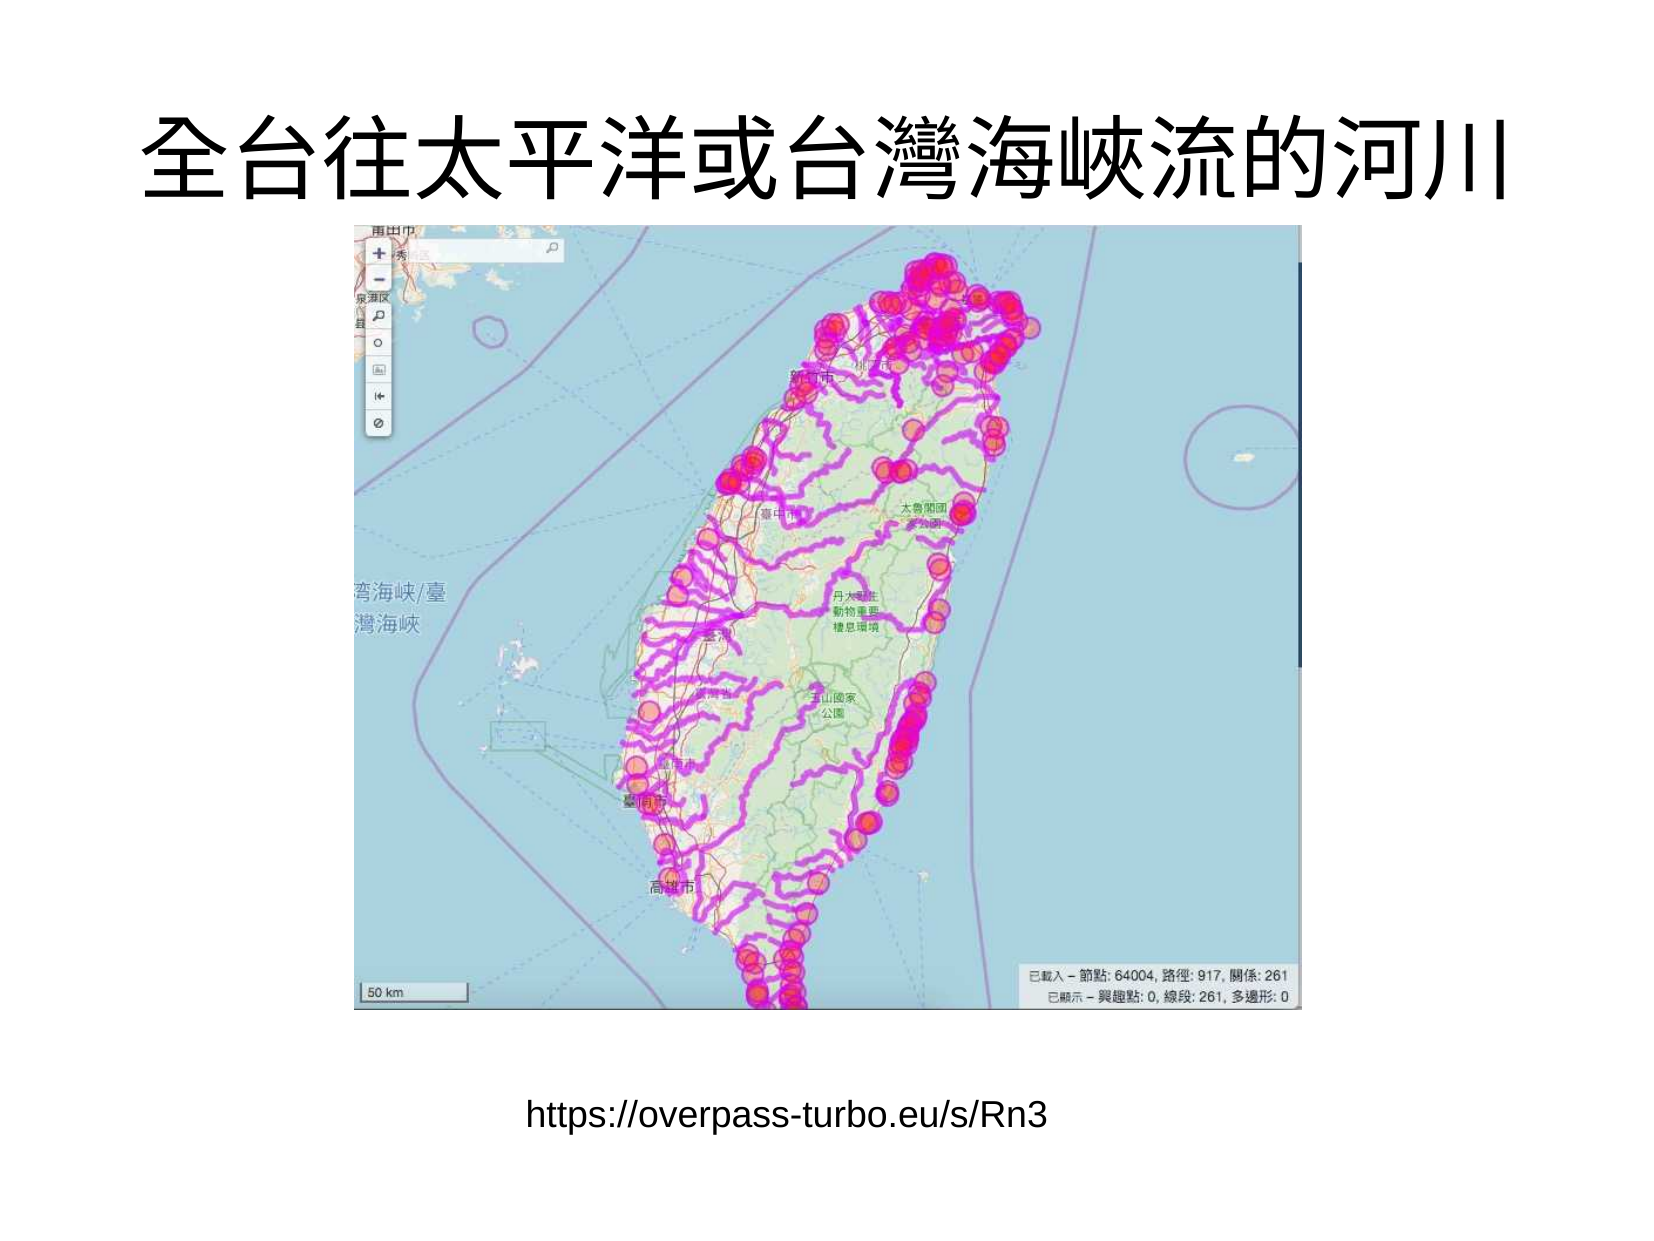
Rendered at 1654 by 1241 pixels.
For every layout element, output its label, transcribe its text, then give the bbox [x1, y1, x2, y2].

text_box https://overpass-turbo.eu/s/Rn3 [510, 1086, 1063, 1144]
picture [354, 225, 1302, 1010]
title 全台往太平洋或台灣海峽流的河川 [82, 49, 1571, 257]
